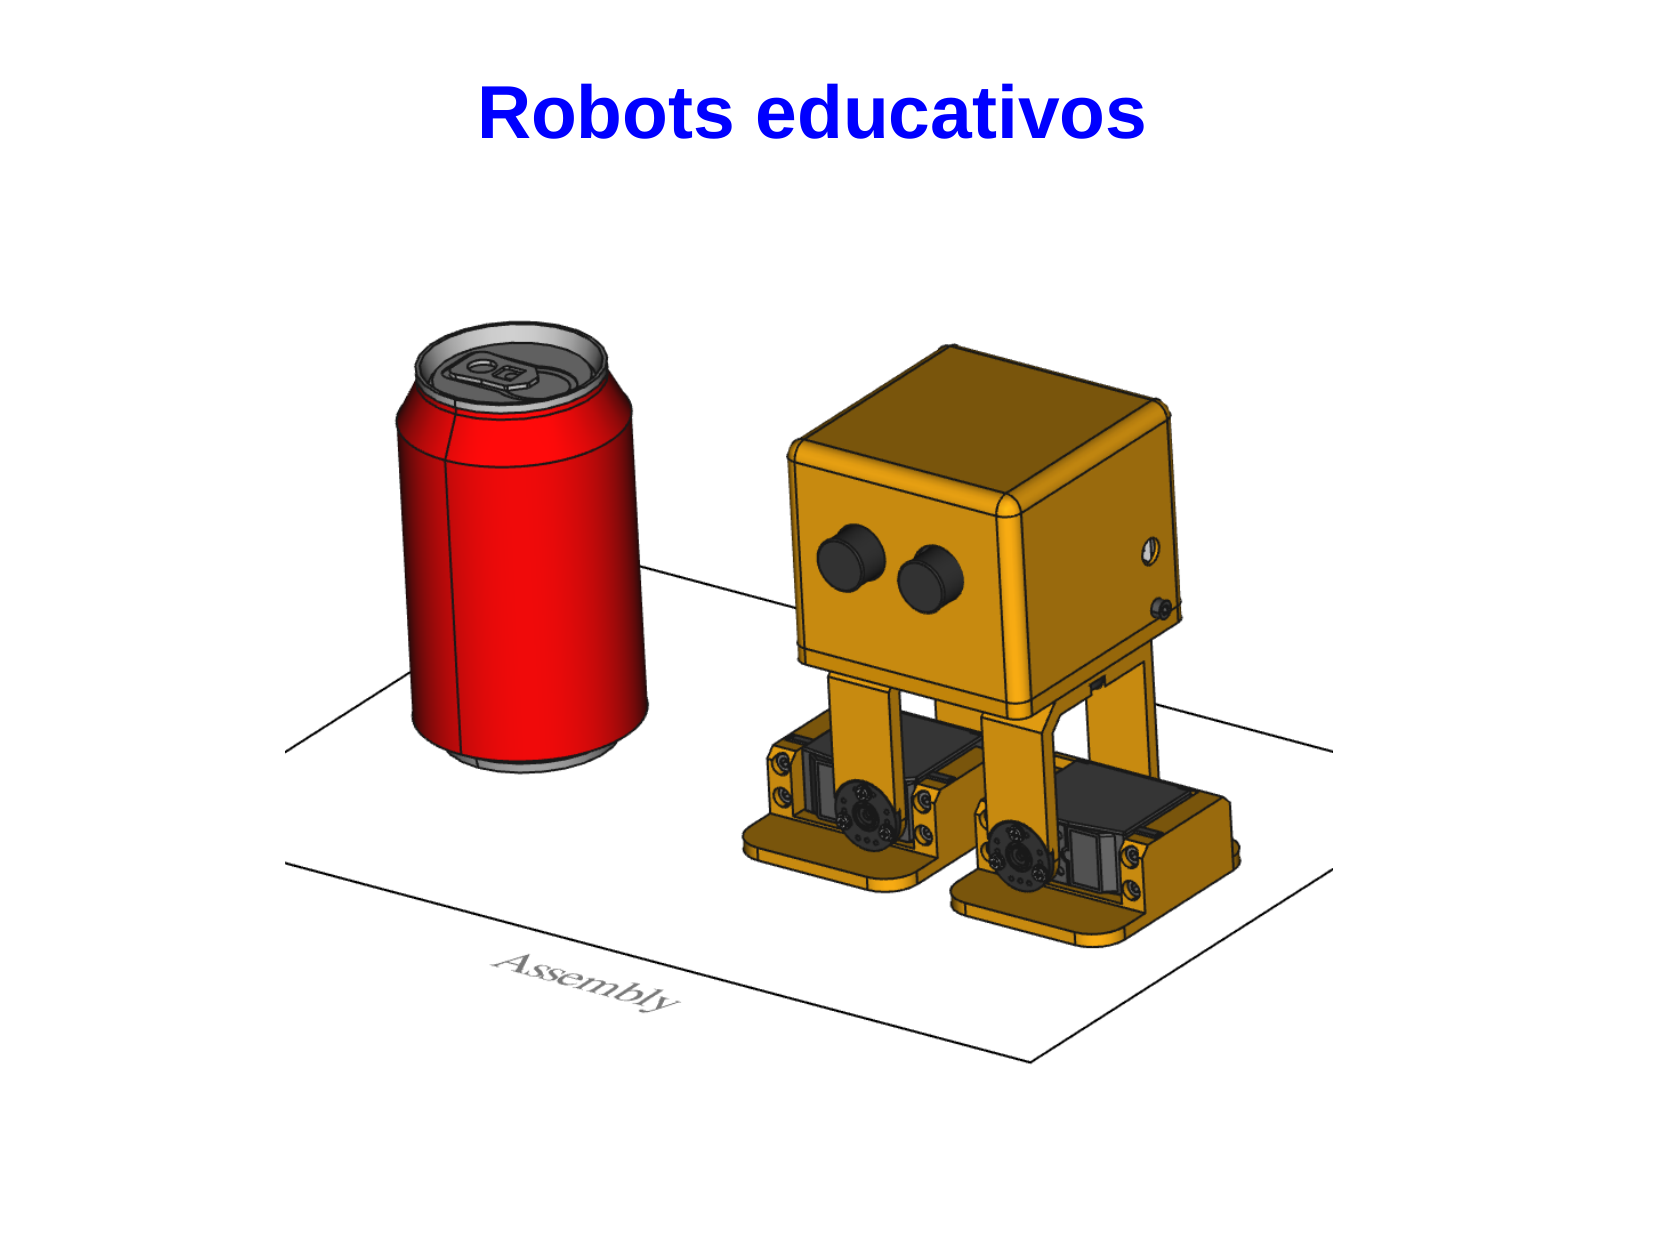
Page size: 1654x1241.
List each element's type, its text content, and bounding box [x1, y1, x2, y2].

picture [285, 165, 1333, 1132]
text_box Robots educativos [64, 60, 1561, 166]
